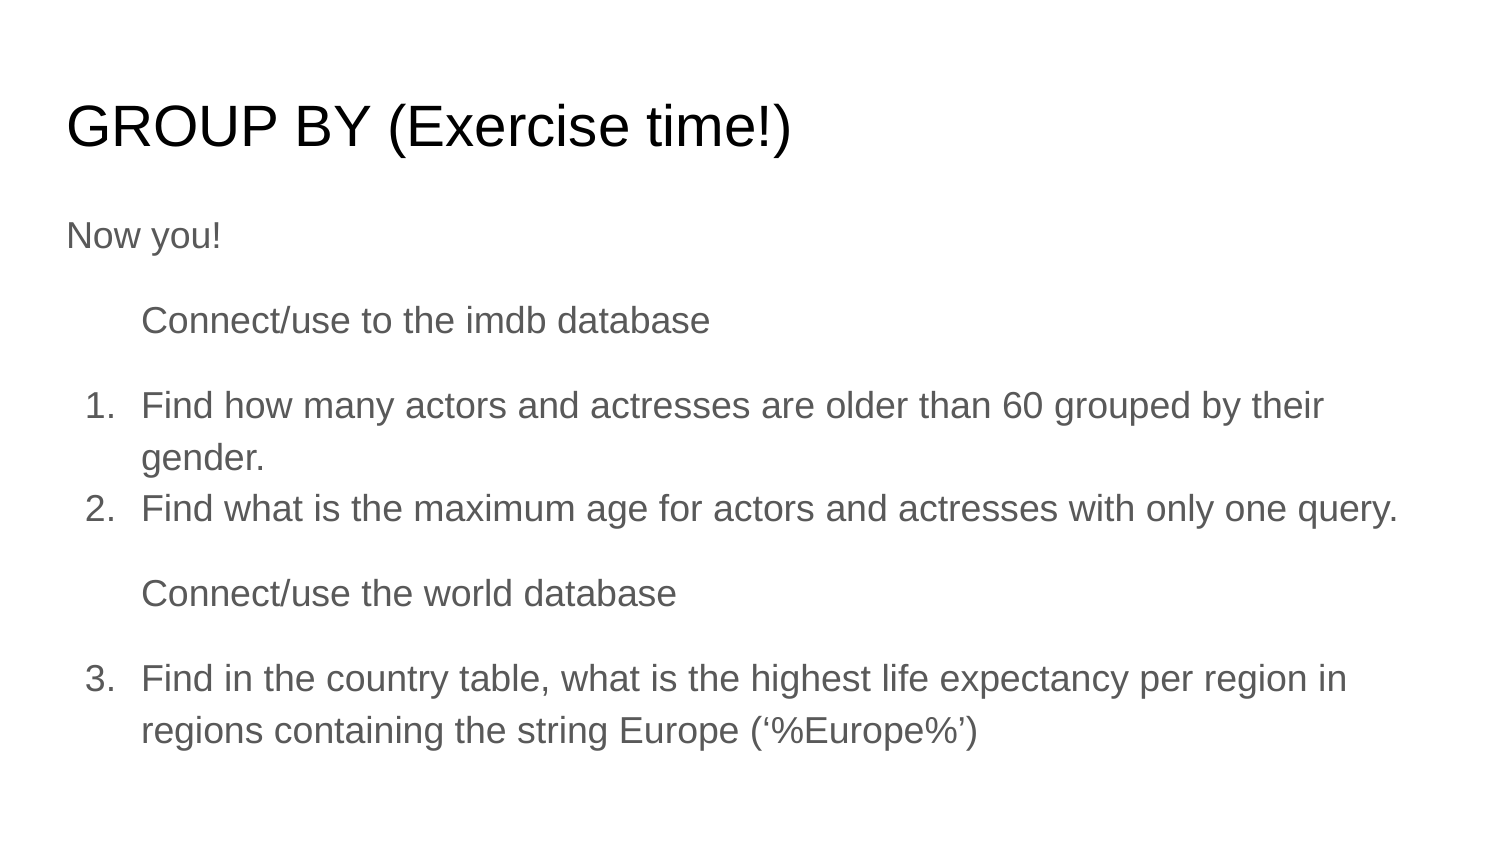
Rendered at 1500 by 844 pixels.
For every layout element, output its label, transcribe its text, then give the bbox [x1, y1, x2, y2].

list Now you! Connect/use to the imdb database Find how many actors and actresses are older than 60 grouped by their gender. Find what is the maximum age for actors and actresses with only one query. Connect/use the world database Find in the country table, what is the highest life expectancy per region in regions containing the string Europe (‘%Europe%’) [51, 189, 1449, 750]
title GROUP BY (Exercise time!) [51, 72, 1449, 167]
